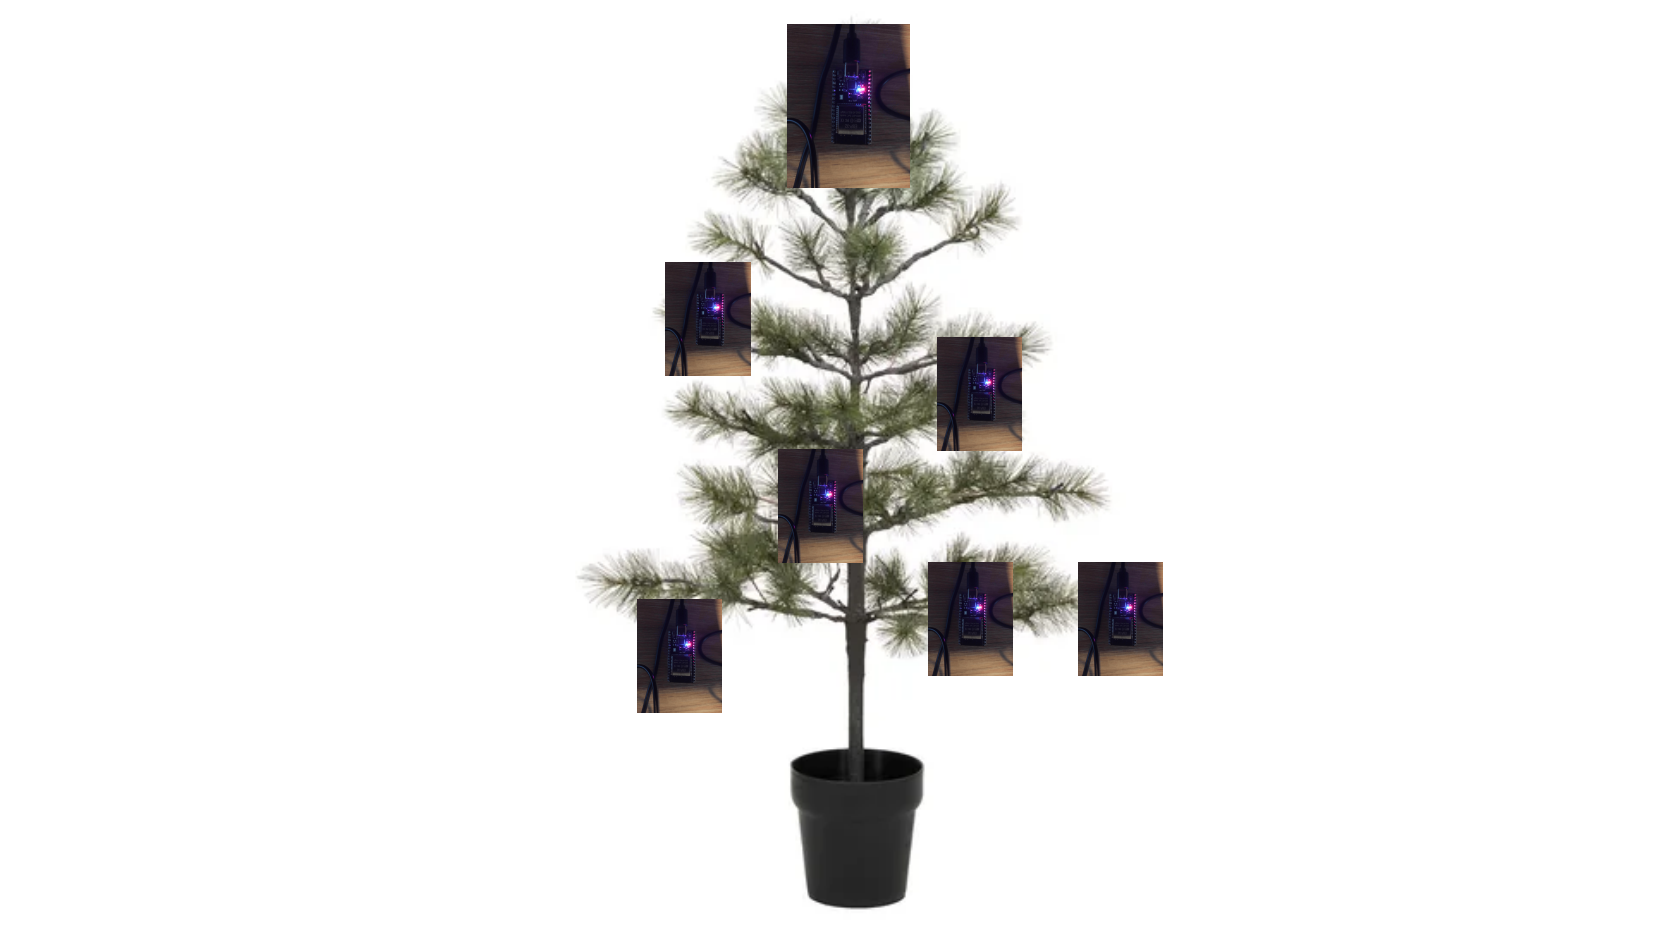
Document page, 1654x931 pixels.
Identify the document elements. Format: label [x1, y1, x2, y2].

picture [225, 0, 1463, 931]
